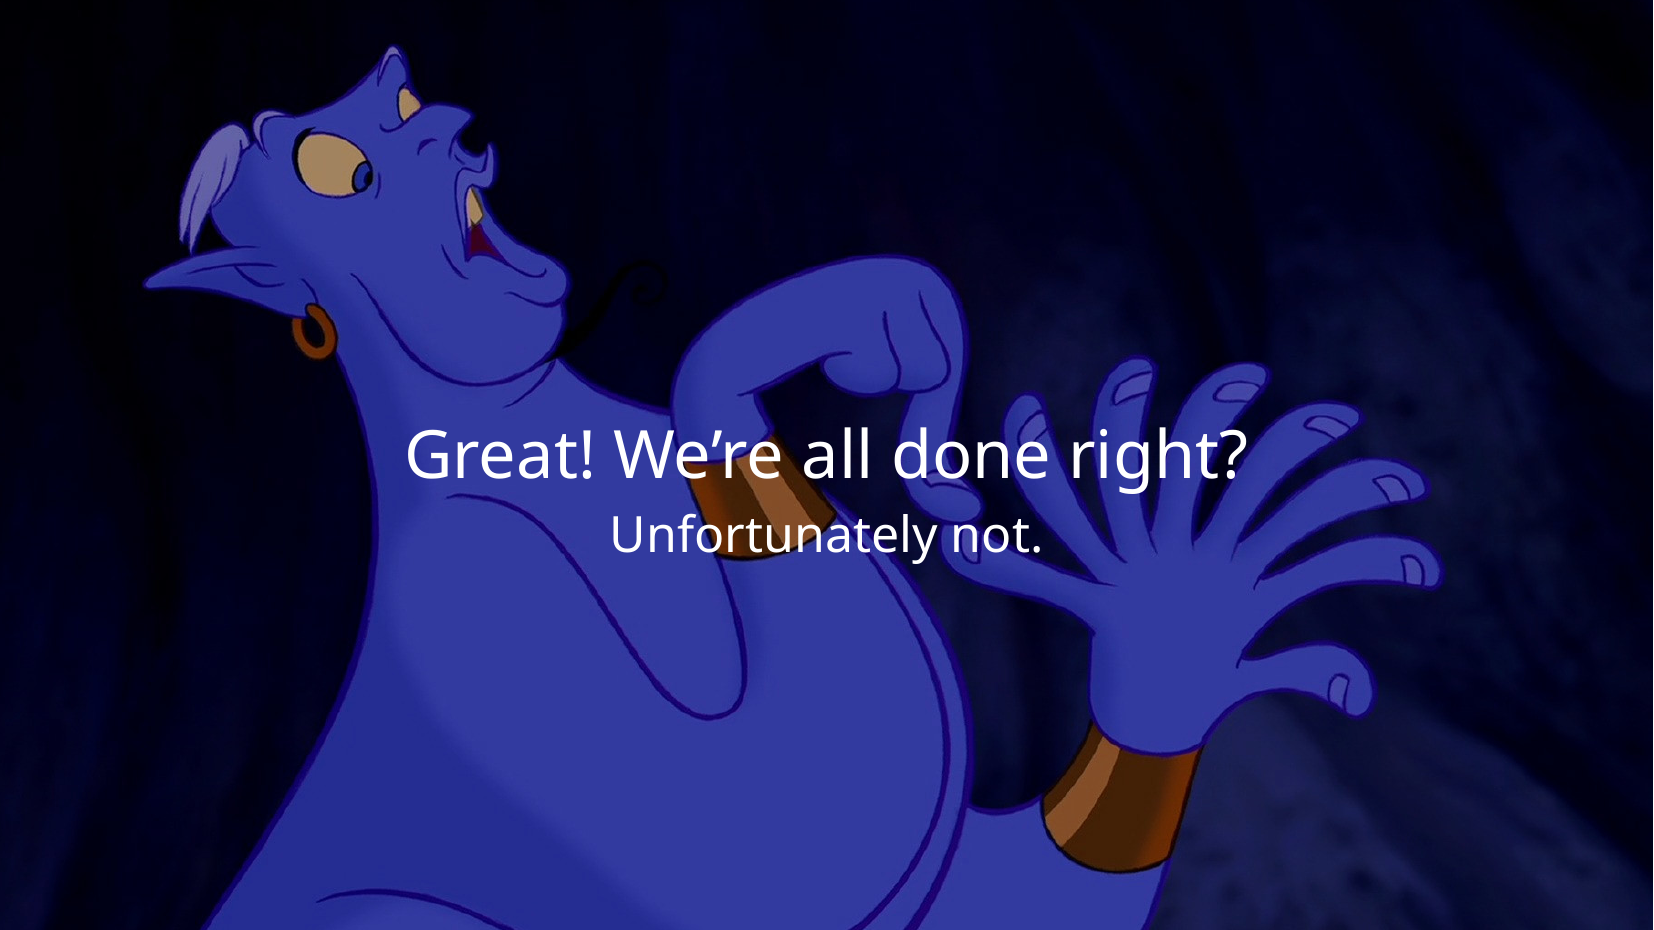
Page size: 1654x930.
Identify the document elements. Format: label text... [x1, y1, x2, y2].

picture [0, 0, 1653, 930]
text_box Great! We’re all done right? Unfortunately not. [82, 217, 1571, 757]
